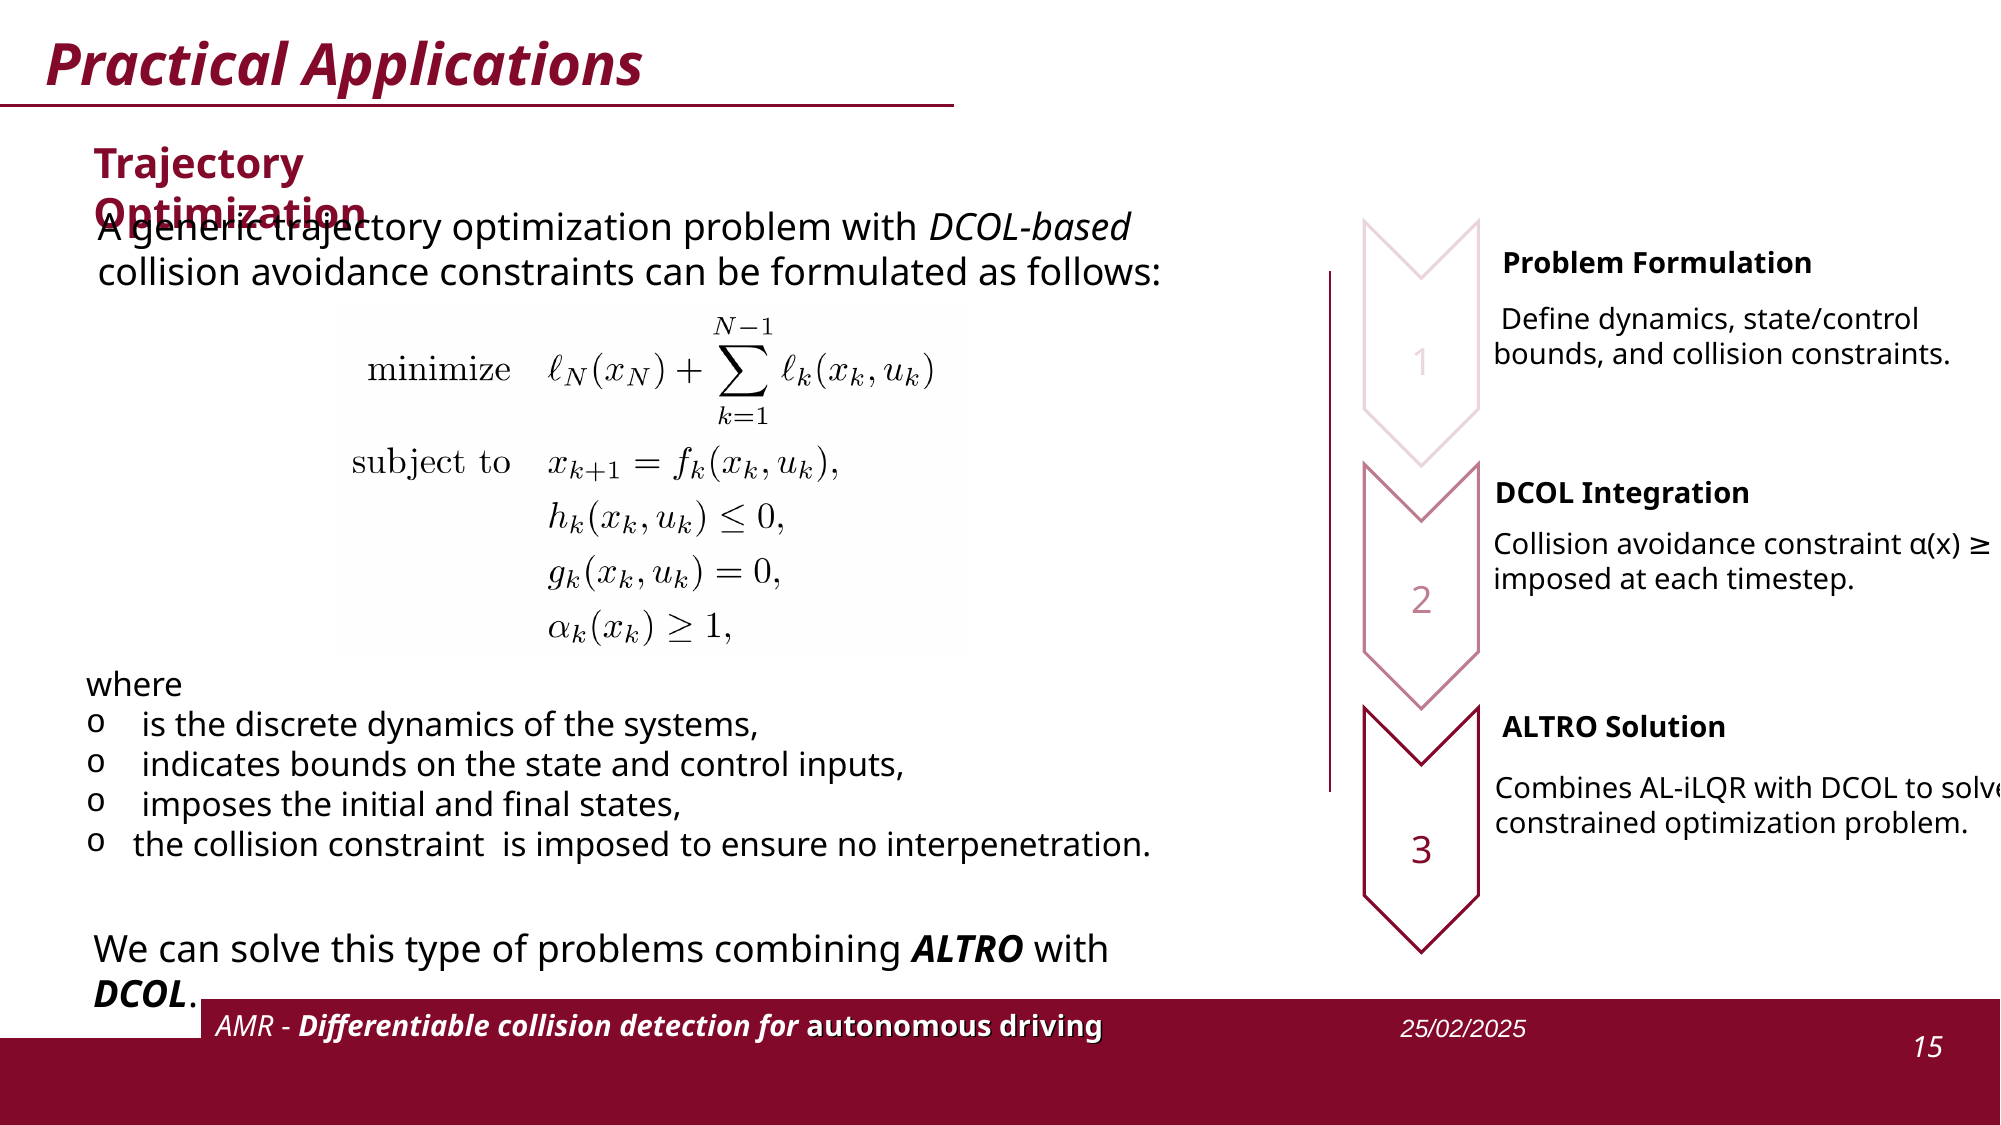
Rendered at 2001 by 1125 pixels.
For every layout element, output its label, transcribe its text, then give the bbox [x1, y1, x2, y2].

text_box 3 [1396, 818, 1447, 879]
picture [335, 304, 971, 655]
text_box A generic trajectory optimization problem with DCOL-based collision avoidance constraints can be formulated as follows: [82, 195, 1223, 302]
text_box Trajectory Optimization [78, 129, 557, 196]
text_box 1 [1396, 330, 1447, 391]
text_box Practical Applications [30, 19, 1031, 106]
text_box 25/02/2025 [1385, 1004, 1589, 1050]
text_box Define dynamics, state/control bounds, and collision constraints. [1478, 292, 2000, 379]
text_box ALTRO Solution [1487, 700, 1846, 752]
text_box AMR - Differentiable collision detection for autonomous driving [201, 999, 1202, 1051]
text_box 2 [1396, 568, 1447, 630]
text_box DCOL Integration [1480, 466, 1824, 517]
text_box Combines AL-iLQR with DCOL to solve constrained optimization problem. [1480, 761, 2000, 848]
text_box where is the discrete dynamics of the systems, indicates bounds on the state and control inputs, imposes the initial and final states, the collision constraint is imposed to ensure no interpenetration. [71, 655, 1321, 924]
text_box We can solve this type of problems combining ALTRO with DCOL. [78, 917, 1219, 979]
text_box [0, 999, 2000, 1125]
text_box Collision avoidance constraint α(x) ≥ 1 imposed at each timestep. [1478, 517, 2000, 604]
text_box 15 [1896, 1020, 1966, 1072]
text_box Problem Formulation [1487, 236, 1888, 287]
